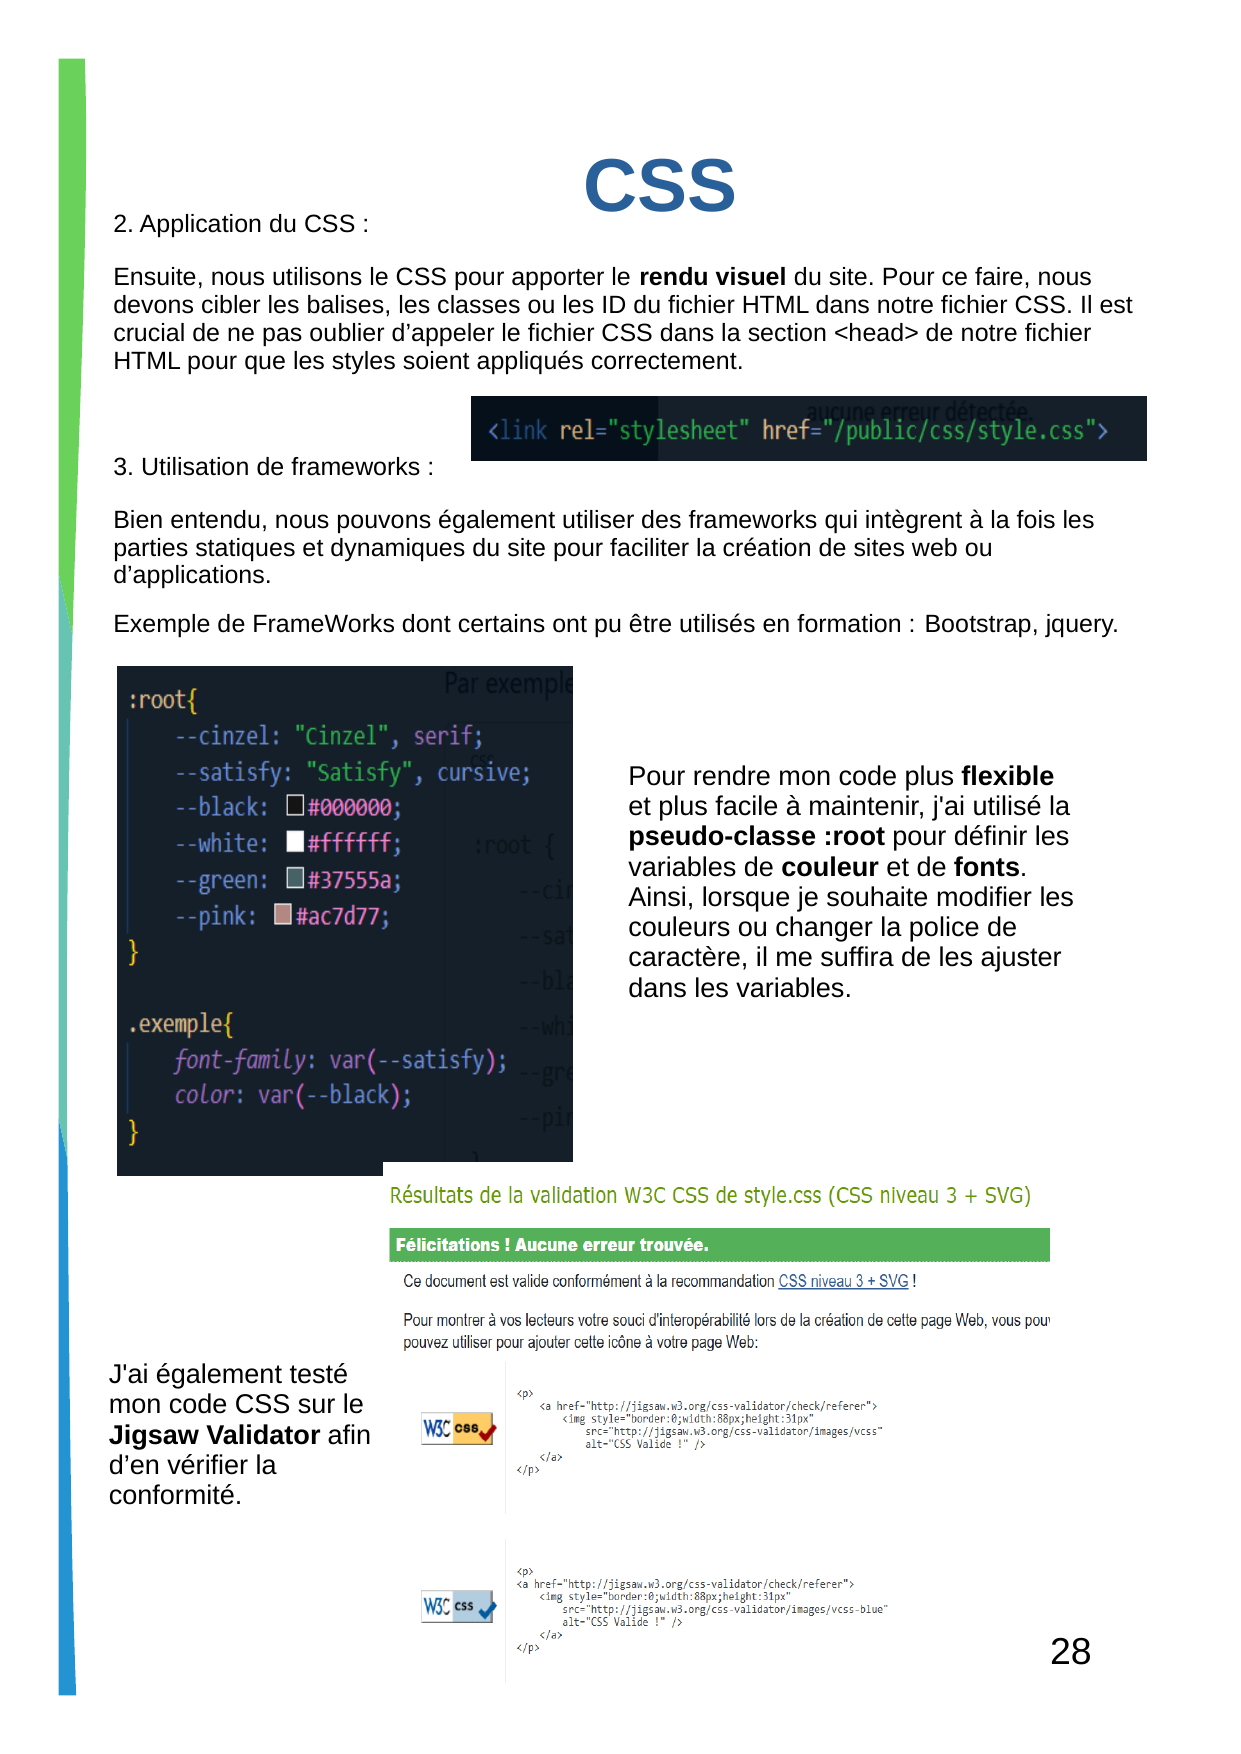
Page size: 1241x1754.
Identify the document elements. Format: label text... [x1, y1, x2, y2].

picture [471, 396, 1147, 461]
text_box <numéro> [1050, 1623, 1237, 1681]
text_box J'ai également testé mon code CSS sur le Jigsaw Validator afin d’en vérifier la conformité. [93, 1351, 390, 1529]
text_box 2. Application du CSS : Ensuite, nous utilisons le CSS pour apporter le rendu visuel du site. Pour ce faire, nous devons cibler les balises, les classes ou les ID du fichier HTML dans notre fichier CSS. Il est crucial de ne pas oublier d’appeler le fichier CSS dans la section <head> de notre fichier HTML pour que les styles soient appliqués correctement. 3. Utilisation de frameworks : Bien entendu, nous pouvons également utiliser des frameworks qui intègrent à la fois les parties statiques et dynamiques du site pour faciliter la création de sites web ou d’applications. Exemple de FrameWorks dont certains ont pu être utilisés en formation : Bootstrap, jquery. [98, 202, 1162, 856]
text_box CSS [569, 135, 768, 236]
picture [117, 666, 1050, 1683]
text_box Pour rendre mon code plus flexible et plus facile à maintenir, j'ai utilisé la pseudo-classe :root pour définir les variables de couleur et de fonts. Ainsi, lorsque je souhaite modifier les couleurs ou changer la police de caractère, il me suffira de les ajuster dans les variables. [613, 753, 1092, 1092]
